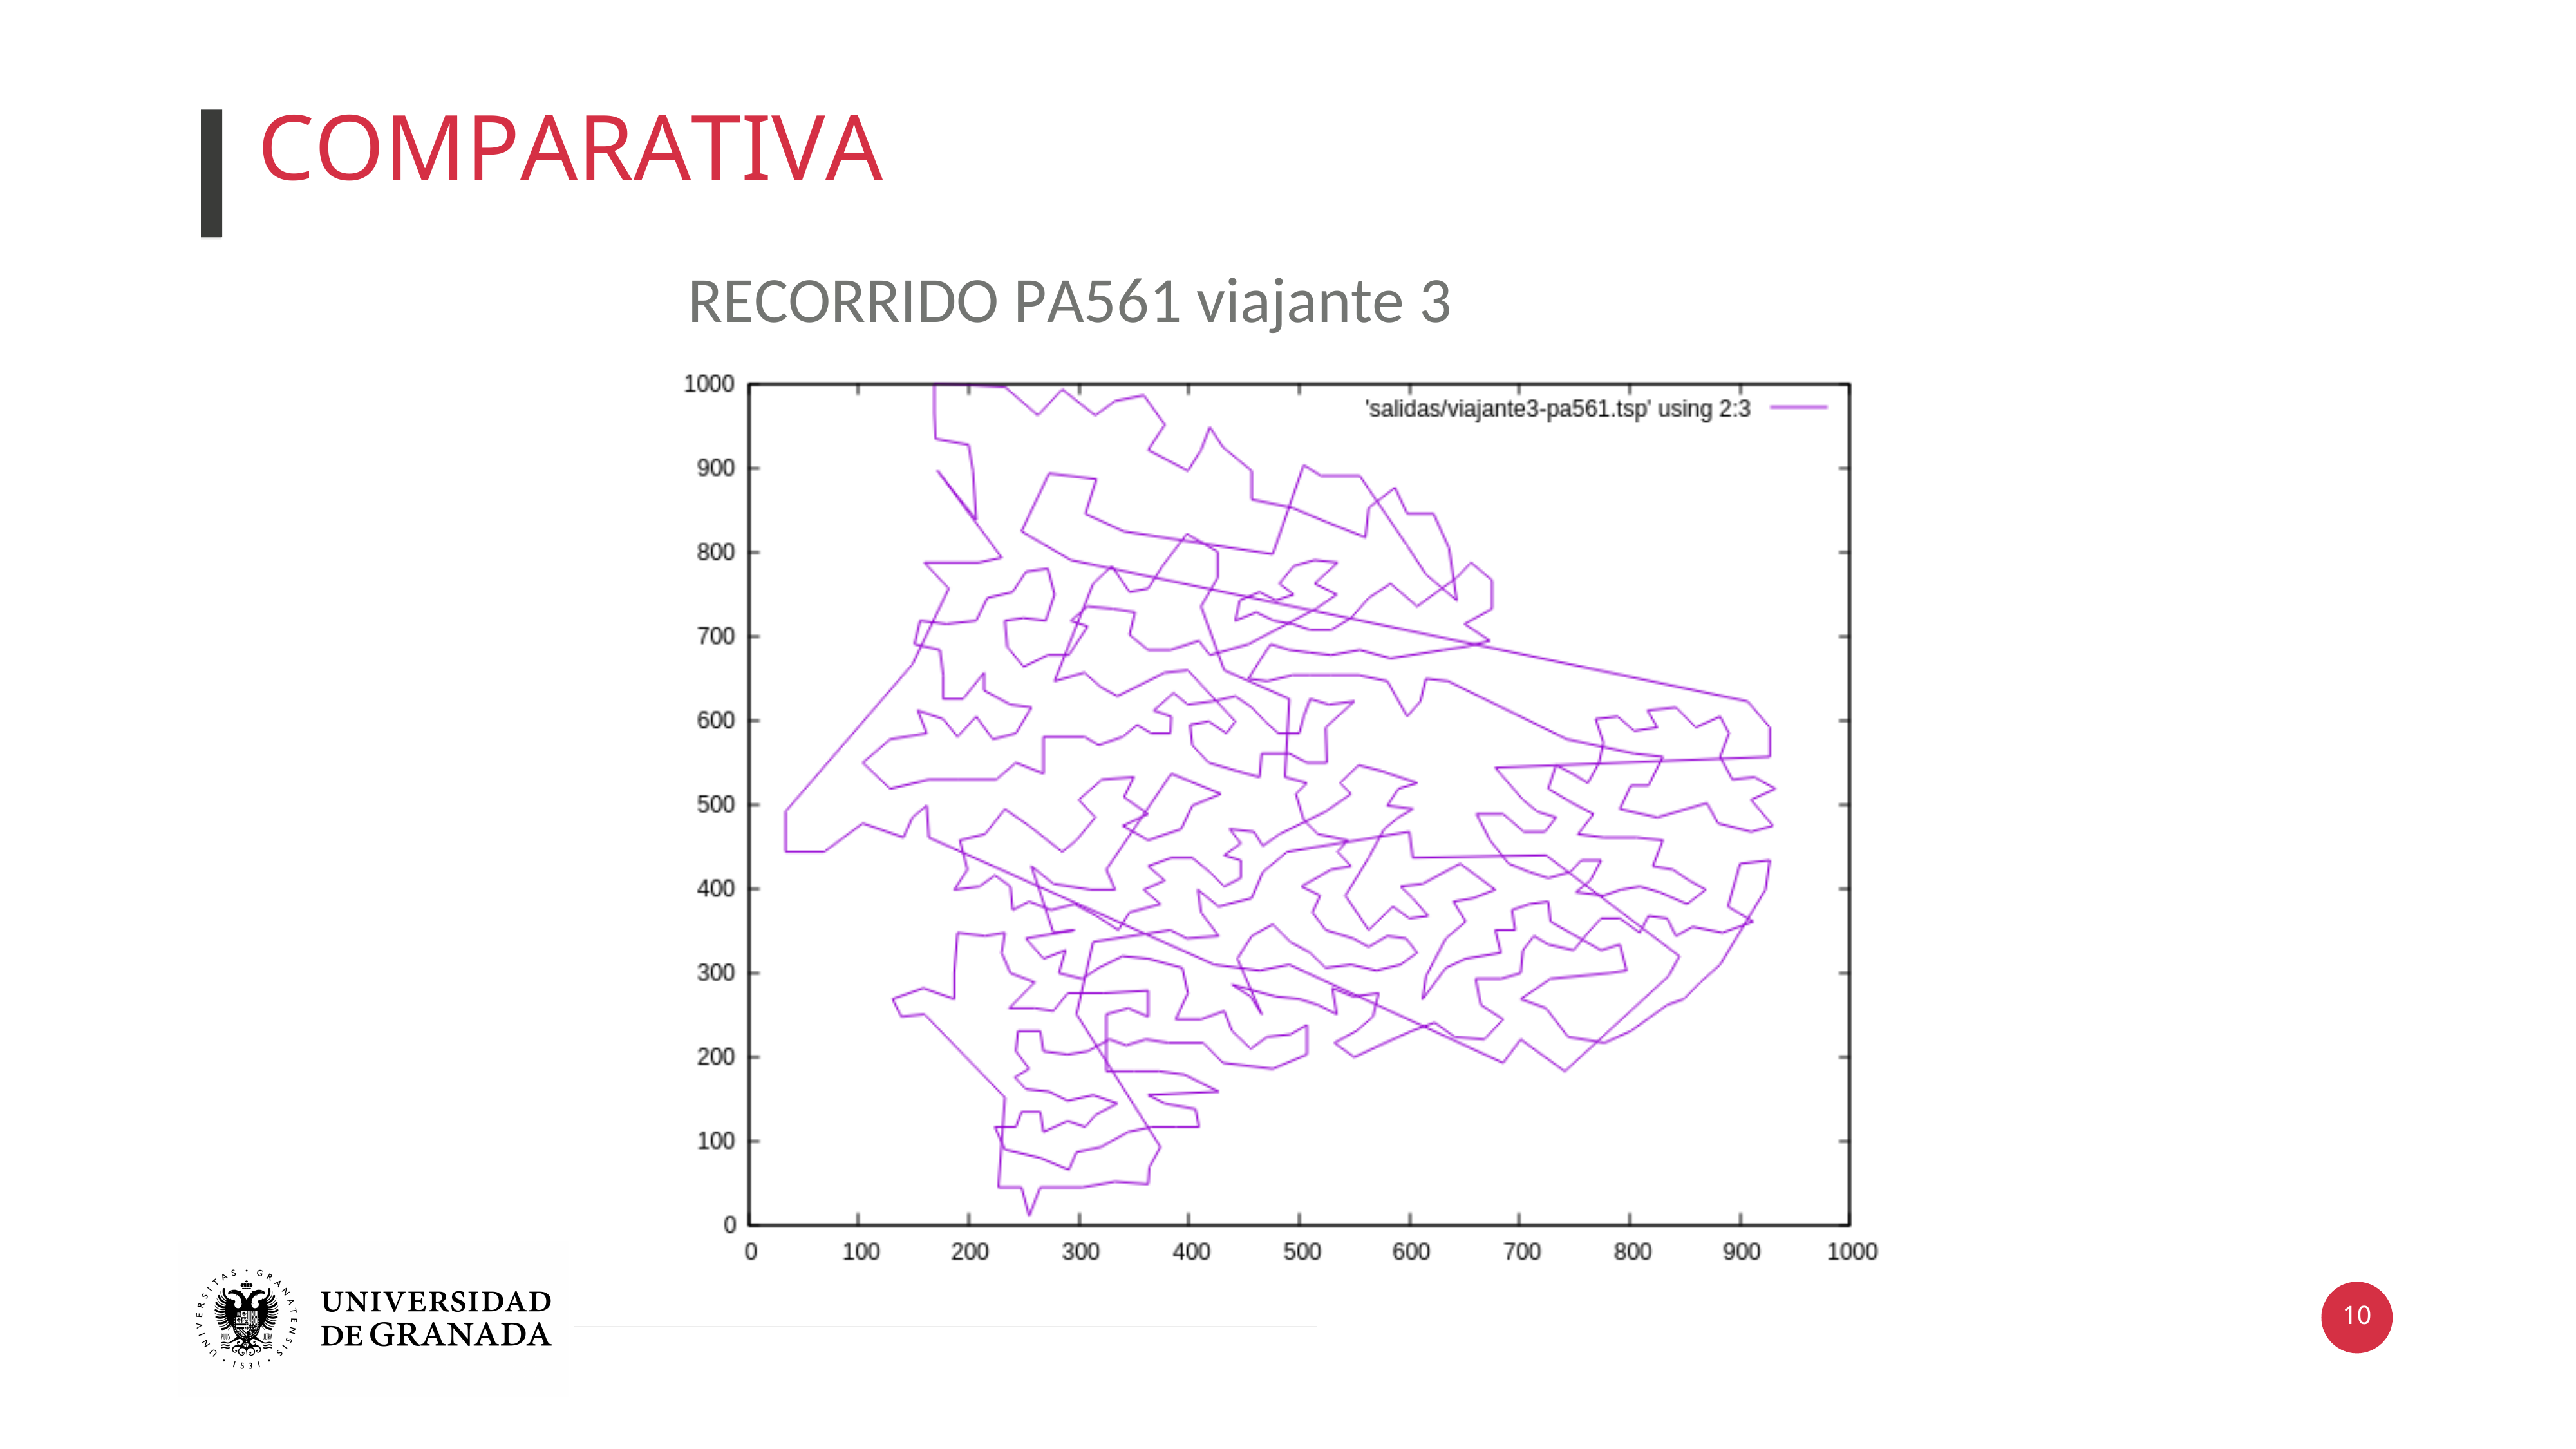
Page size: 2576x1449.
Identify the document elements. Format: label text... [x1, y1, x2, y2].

text_box <number> [2308, 1278, 2407, 1356]
picture [178, 1241, 569, 1397]
text_box [201, 109, 223, 238]
text_box COMPARATIVA [248, 85, 2402, 204]
picture [662, 360, 1885, 1278]
text_box RECORRIDO PA561 viajante 3 [678, 253, 1650, 340]
